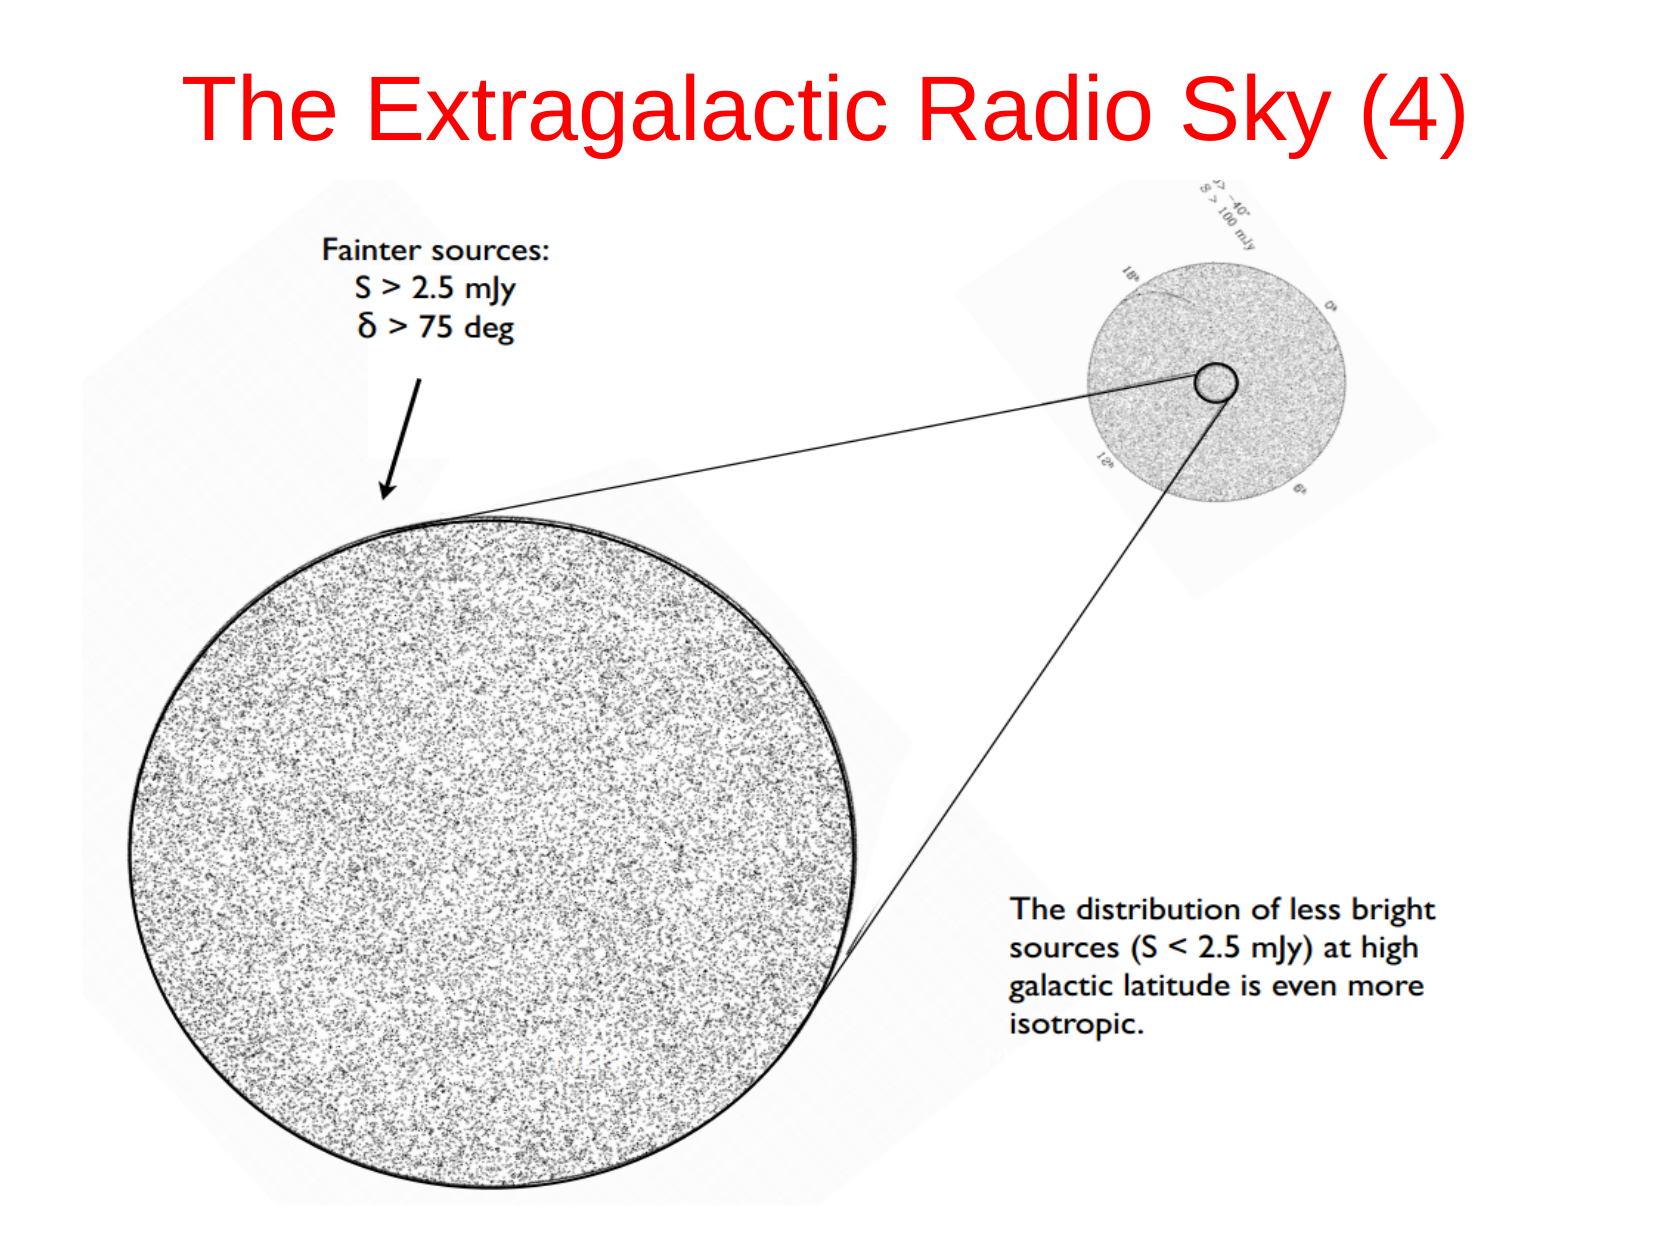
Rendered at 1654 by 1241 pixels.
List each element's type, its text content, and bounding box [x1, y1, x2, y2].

picture [82, 180, 1536, 1205]
title The Extragalactic Radio Sky (4) [82, 5, 1571, 213]
